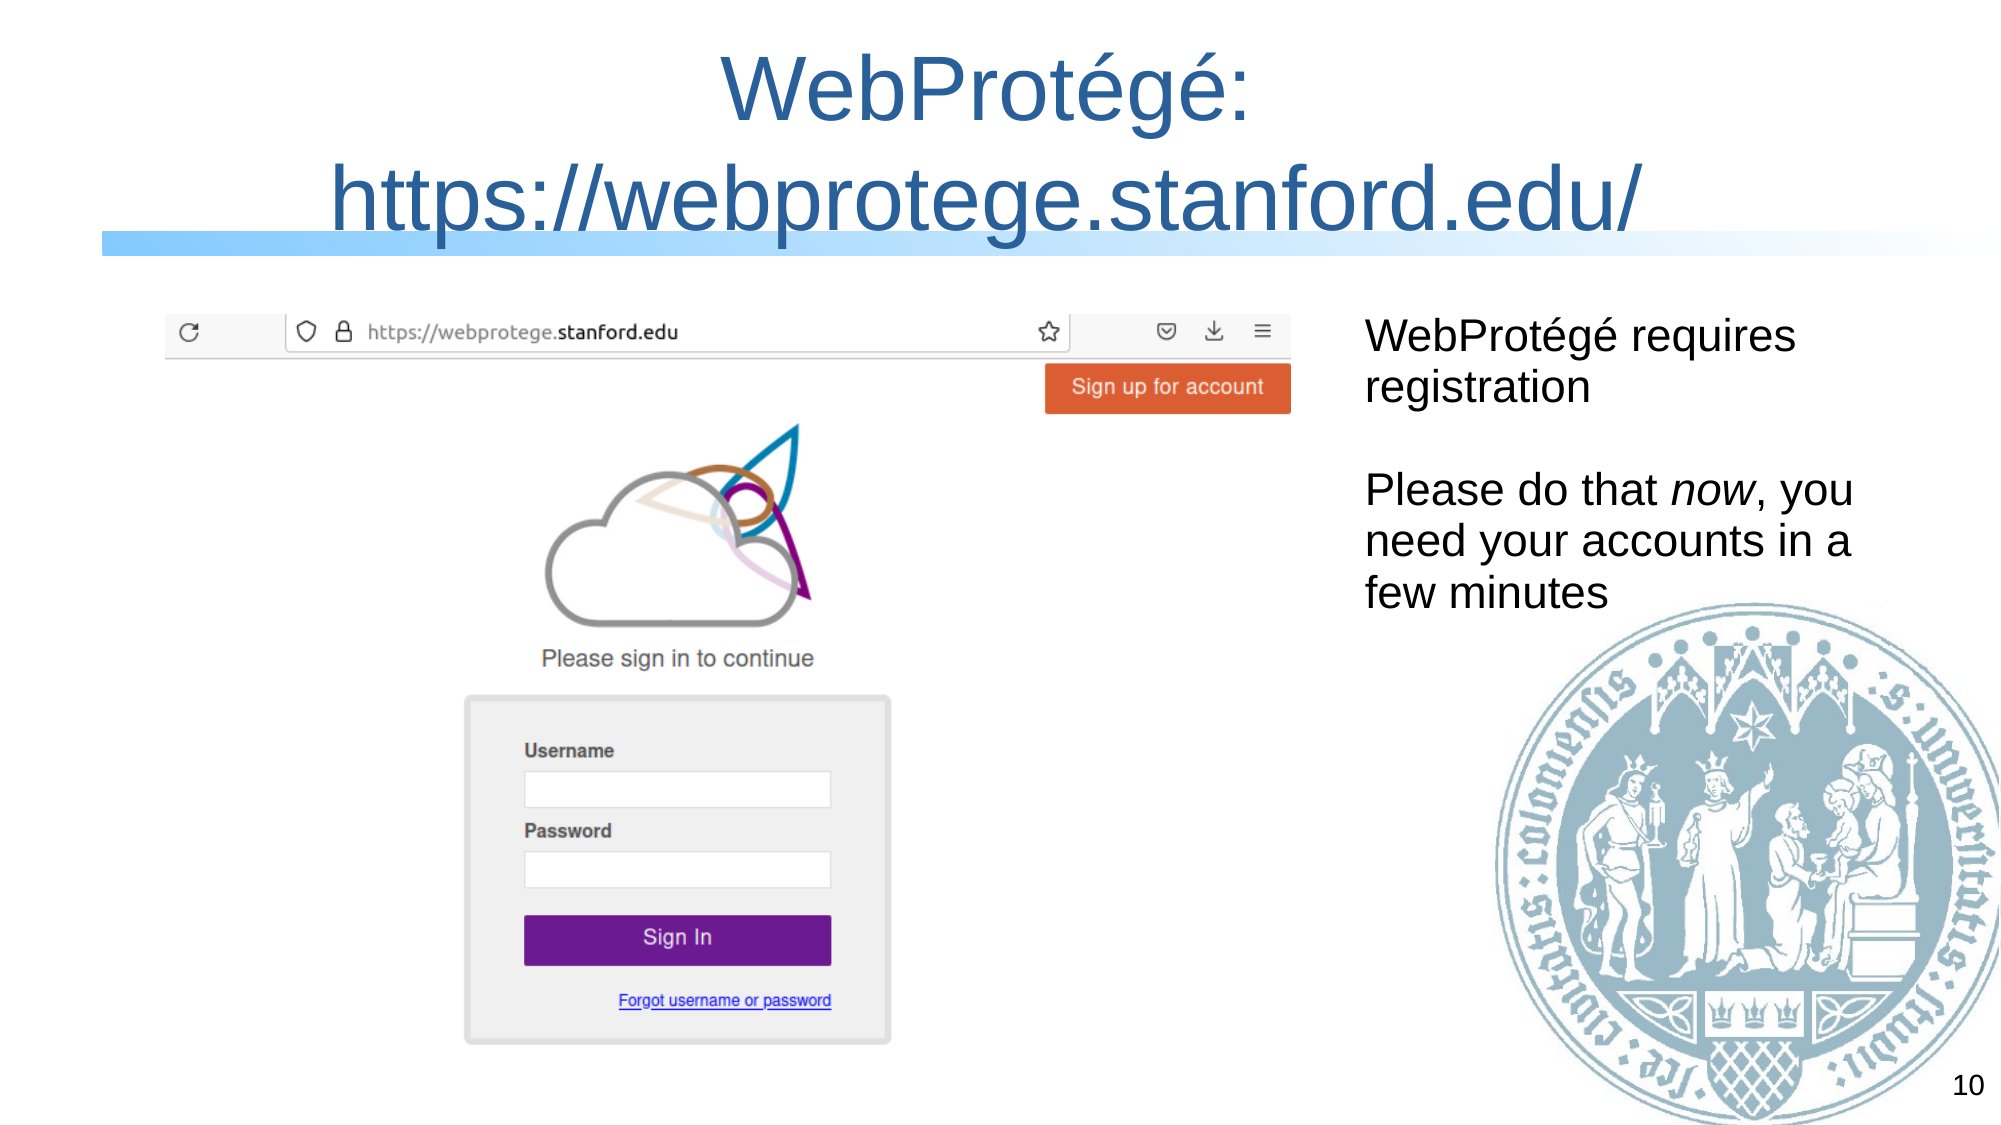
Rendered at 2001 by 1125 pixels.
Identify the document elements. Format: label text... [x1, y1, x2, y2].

text_box WebProtégé requires registration Please do that now, you need your accounts in a few minutes [1350, 302, 1906, 1111]
picture [165, 314, 1291, 1066]
title WebProtégé: https://webprotege.stanford.edu/ [99, 45, 1900, 233]
